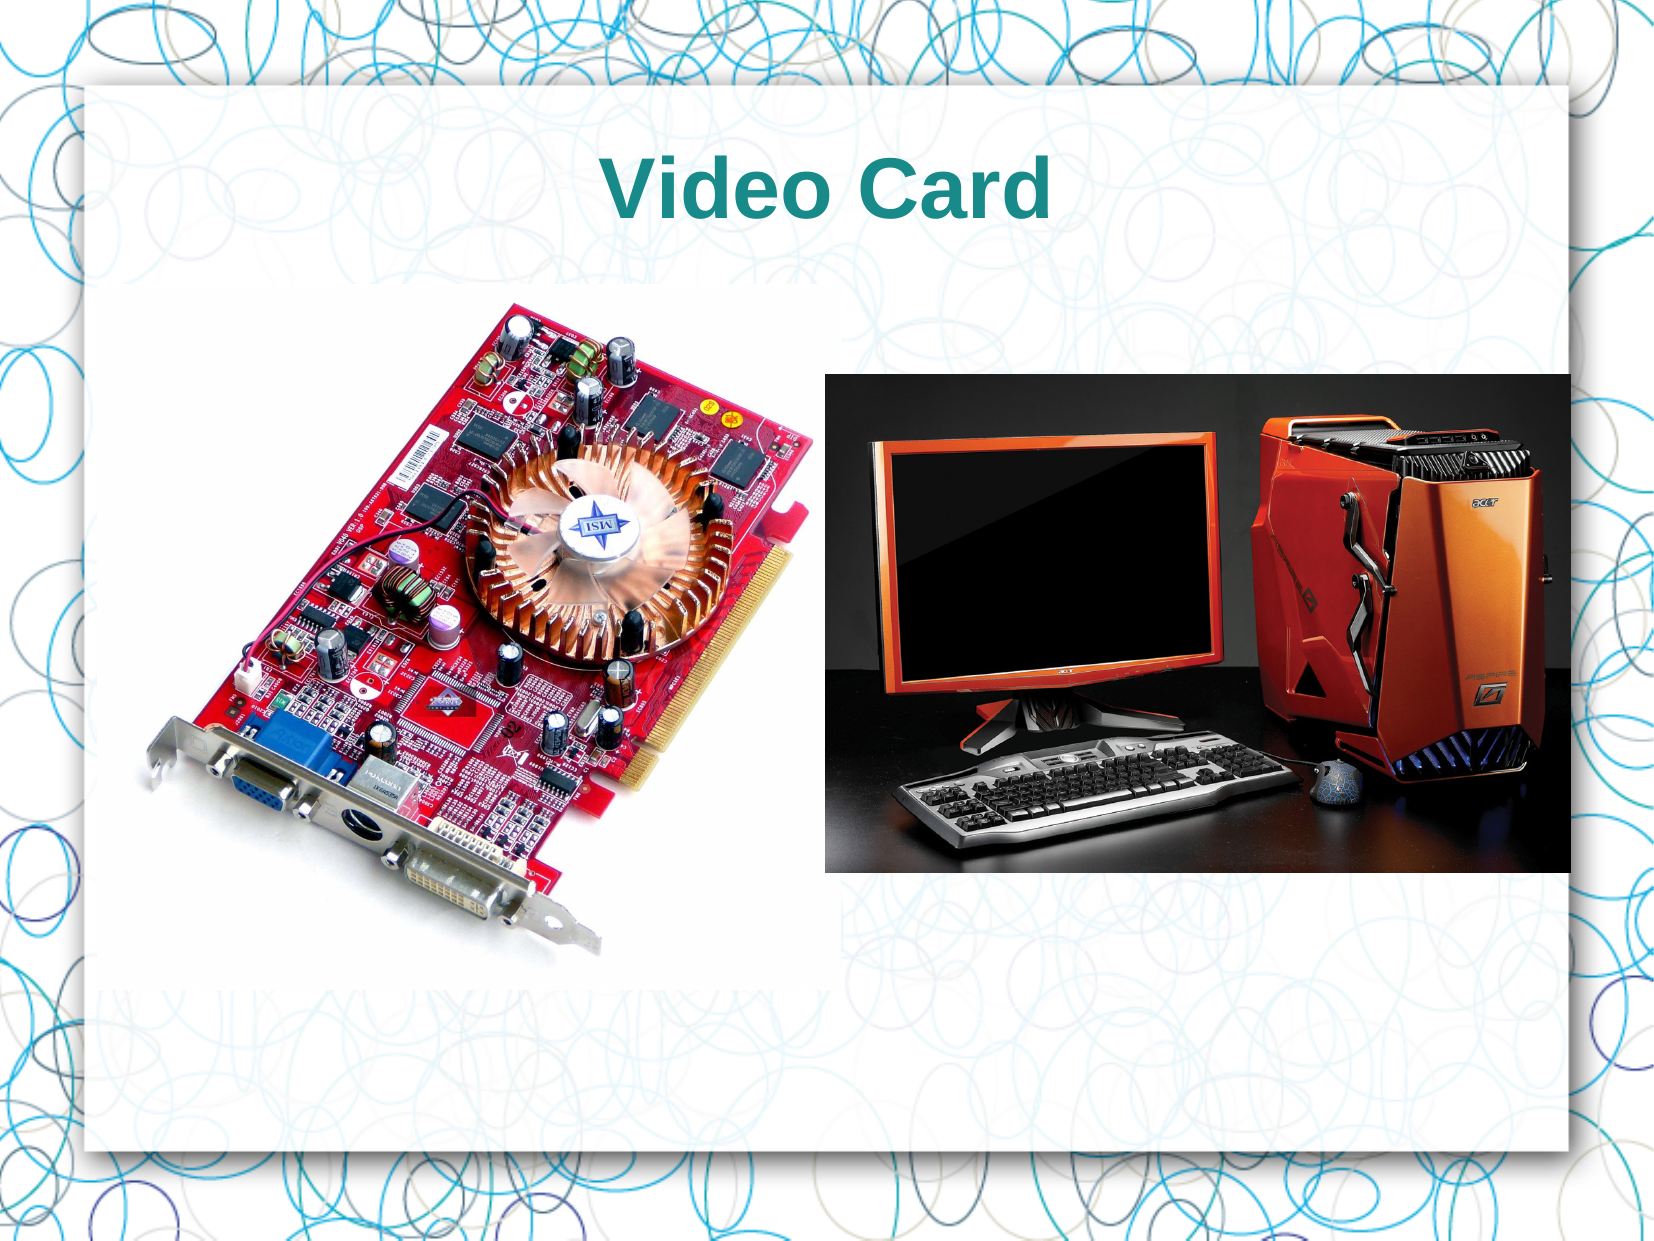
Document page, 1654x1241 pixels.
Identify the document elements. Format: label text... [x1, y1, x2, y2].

picture [0, 0, 1654, 1241]
title Video Card [82, 84, 1571, 292]
